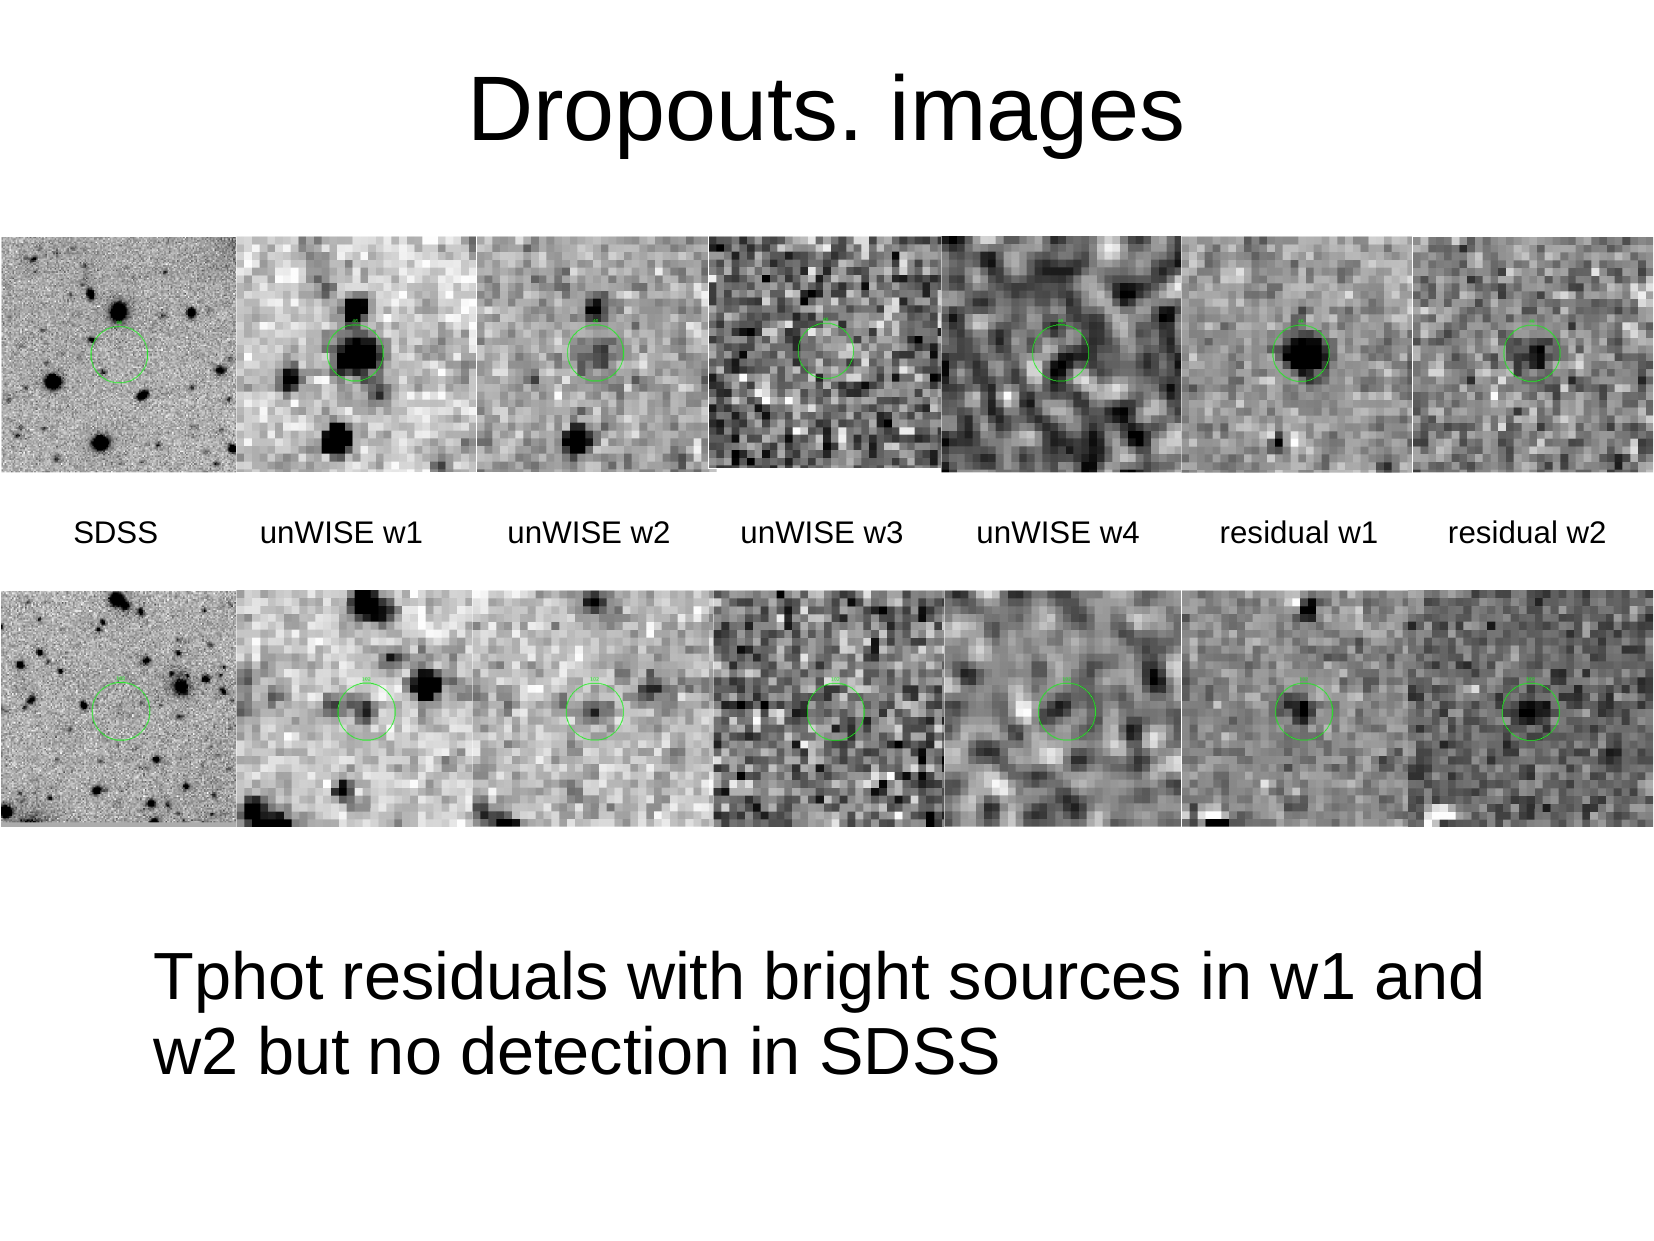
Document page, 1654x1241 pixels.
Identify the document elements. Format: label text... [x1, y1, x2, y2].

title Dropouts. images [82, 5, 1571, 213]
picture [0, 590, 1654, 827]
list Tphot residuals with bright sources in w1 and w2 but no detection in SDSS [82, 939, 1571, 980]
list [82, 980, 1571, 1211]
picture [1, 236, 1654, 473]
text_box SDSS unWISE w1 unWISE w2 unWISE w3 unWISE w4 residual w1 residual w2 [23, 507, 1642, 558]
